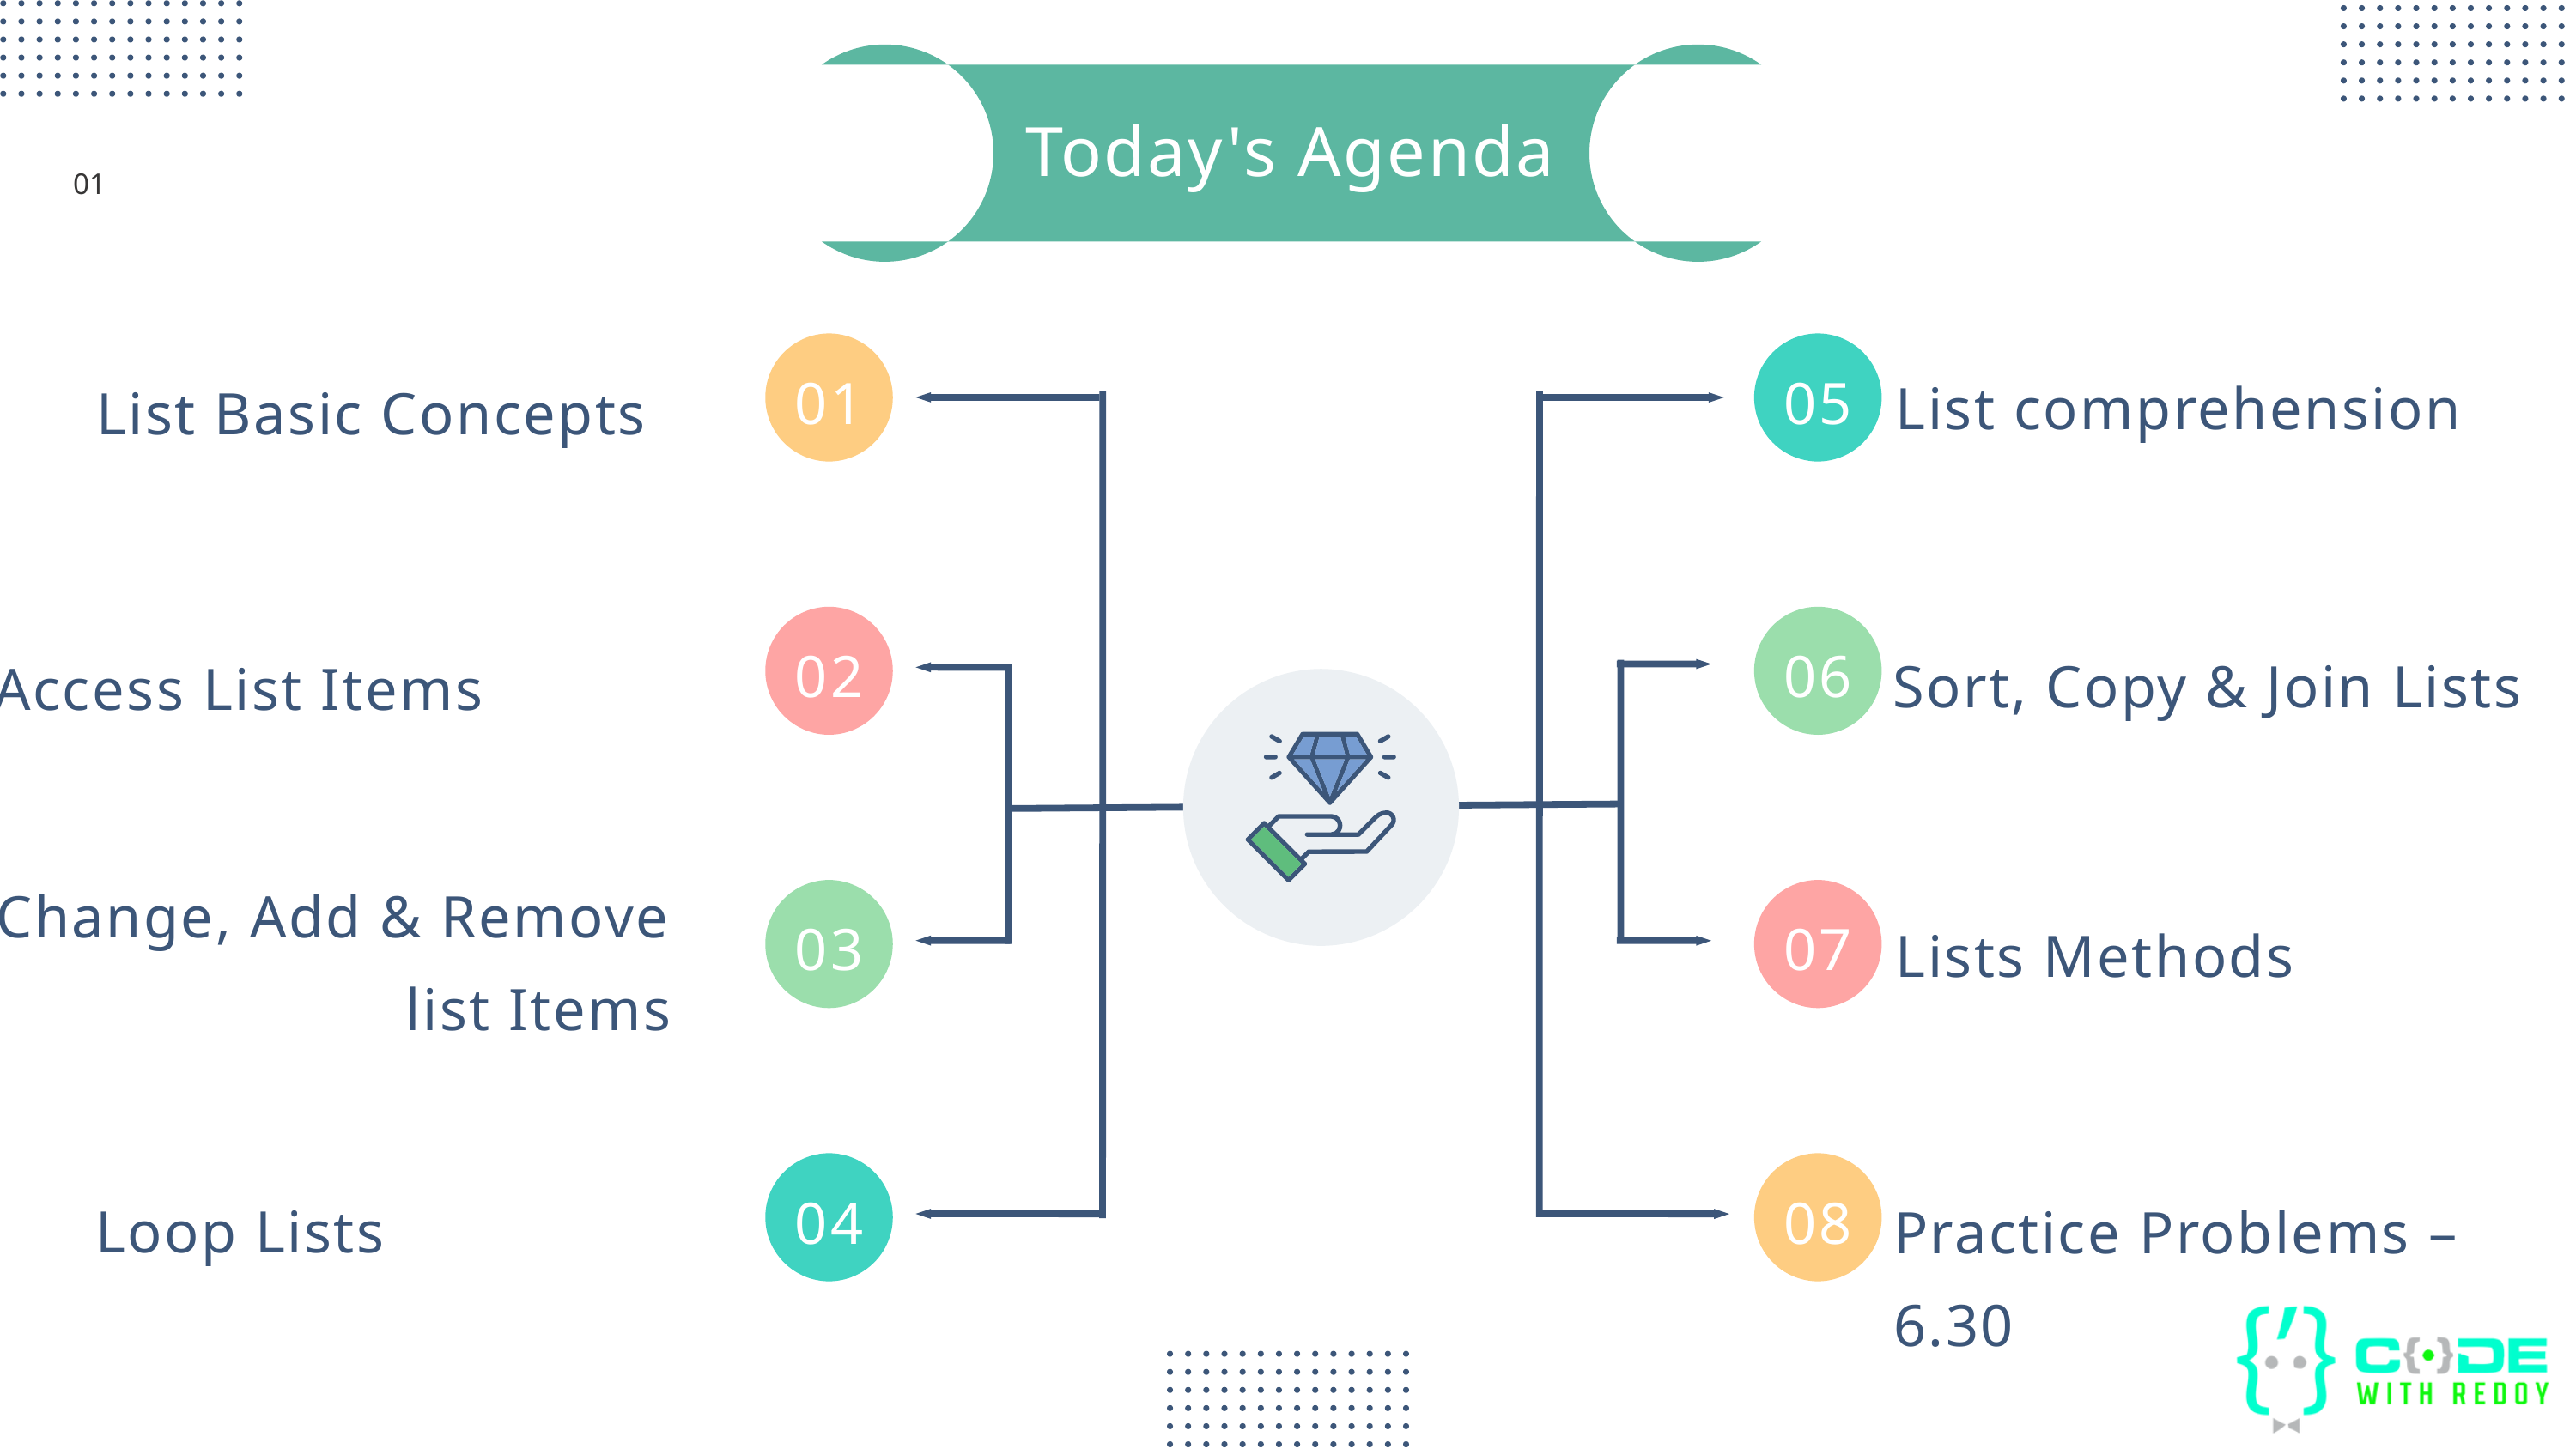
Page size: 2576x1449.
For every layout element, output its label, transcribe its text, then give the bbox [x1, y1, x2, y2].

text_box [765, 333, 893, 462]
picture [1166, 1350, 1410, 1448]
text_box 05 [1773, 355, 1862, 432]
text_box 04 [785, 1175, 873, 1252]
text_box [1753, 880, 1882, 1009]
text_box 06 [1773, 628, 1862, 705]
picture [1245, 731, 1397, 883]
picture [2225, 1285, 2575, 1449]
text_box [34, 145, 145, 224]
picture [2340, 4, 2576, 102]
text_box 01 [42, 168, 137, 202]
text_box List comprehension [1895, 349, 2549, 433]
text_box [765, 1153, 893, 1282]
text_box 07 [1773, 901, 1862, 979]
text_box 03 [785, 901, 873, 979]
picture [0, 0, 243, 98]
text_box [765, 880, 893, 1009]
text_box [1753, 606, 1882, 736]
text_box [1182, 669, 1460, 946]
text_box Loop Lists [94, 1172, 749, 1256]
text_box Access List Items [0, 628, 746, 713]
text_box [765, 606, 893, 736]
text_box 02 [785, 628, 873, 705]
text_box Sort, Copy & Join Lists [1893, 626, 2546, 709]
text_box [713, 33, 1762, 282]
text_box [1753, 333, 1882, 462]
text_box Practice Problems – 6.30 [1893, 1173, 2576, 1255]
text_box Change, Add & Remove list Items [0, 857, 749, 1035]
text_box 01 [785, 355, 873, 432]
text_box List Basic Concepts [95, 354, 750, 438]
text_box Lists Methods [1895, 895, 2528, 980]
text_box Today's Agenda [869, 108, 1711, 191]
text_box 08 [1773, 1175, 1862, 1252]
text_box [1753, 1153, 1882, 1282]
